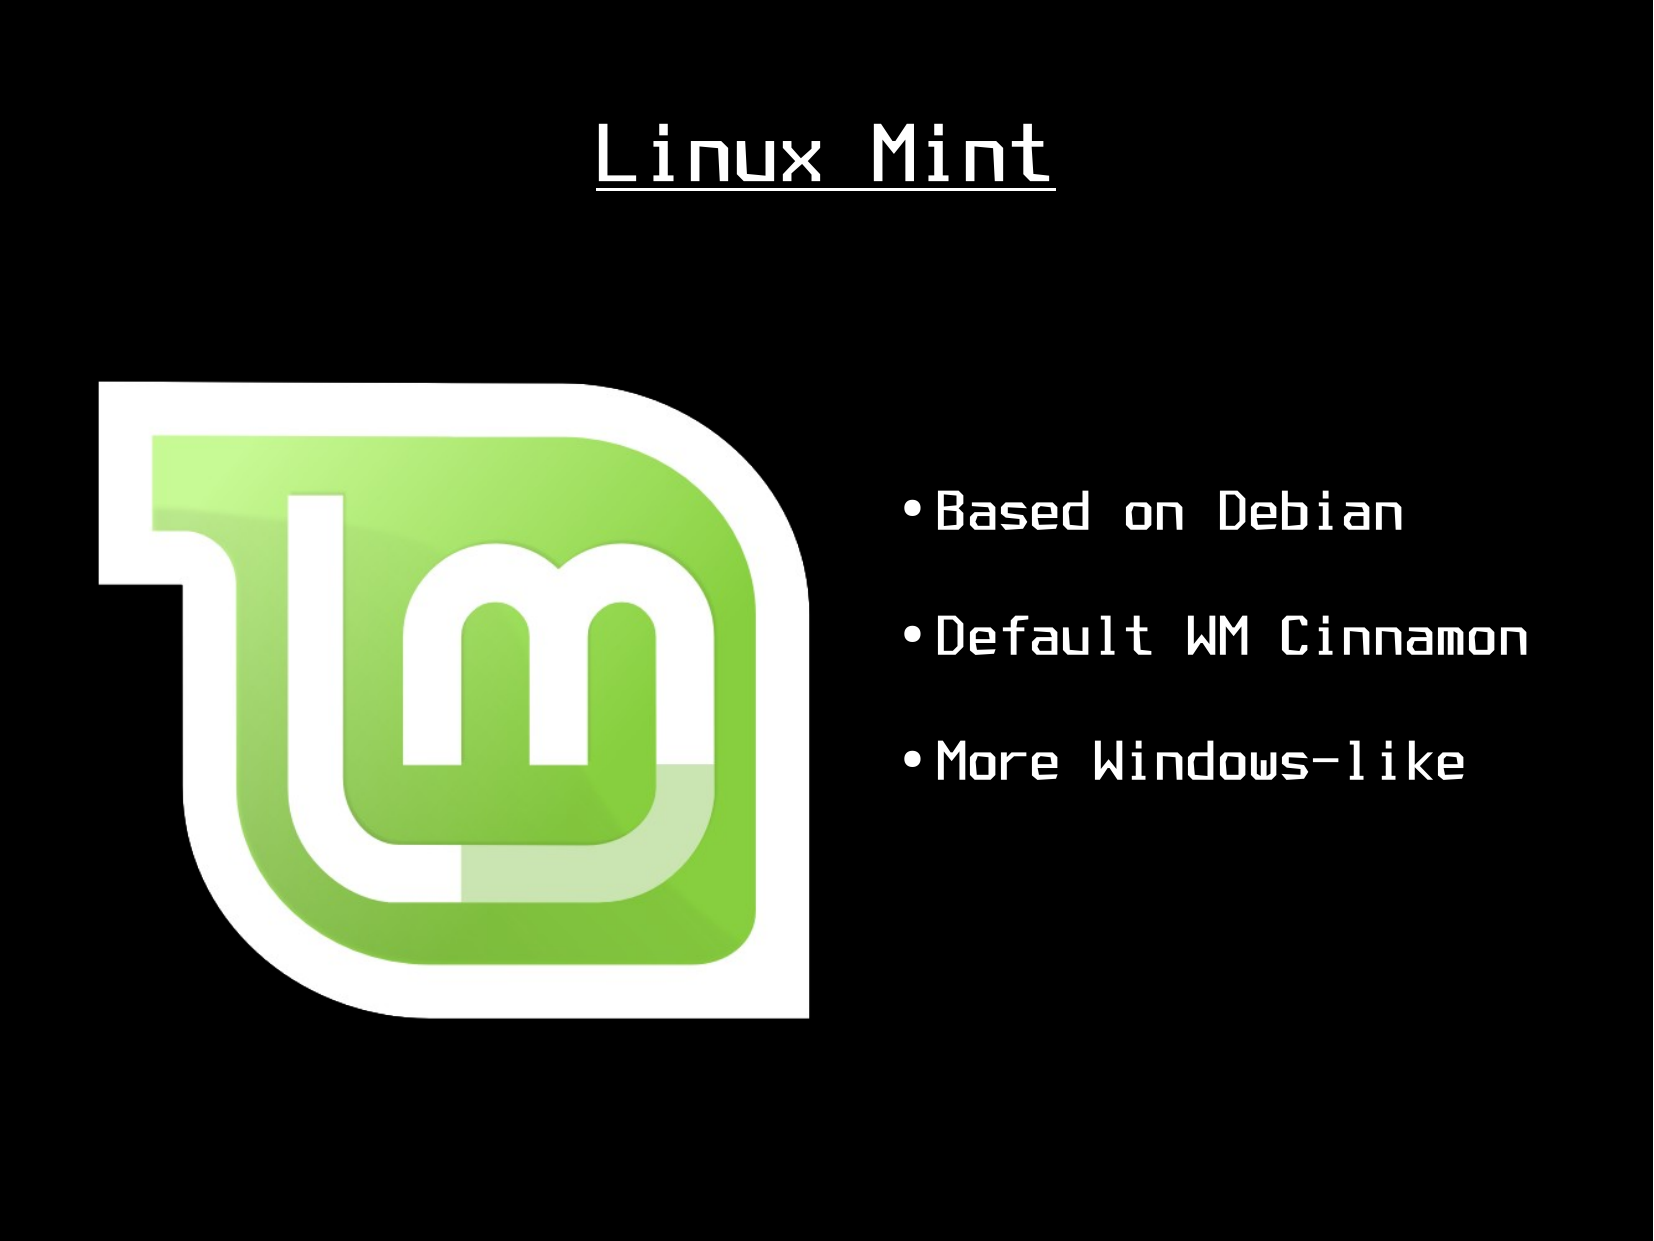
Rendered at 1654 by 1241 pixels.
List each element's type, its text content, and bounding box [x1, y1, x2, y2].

picture [70, 348, 843, 1051]
title Linux Mint [82, 49, 1571, 257]
text_box Based on Debian Default WM Cinnamon More Windows-like [886, 409, 1653, 1005]
